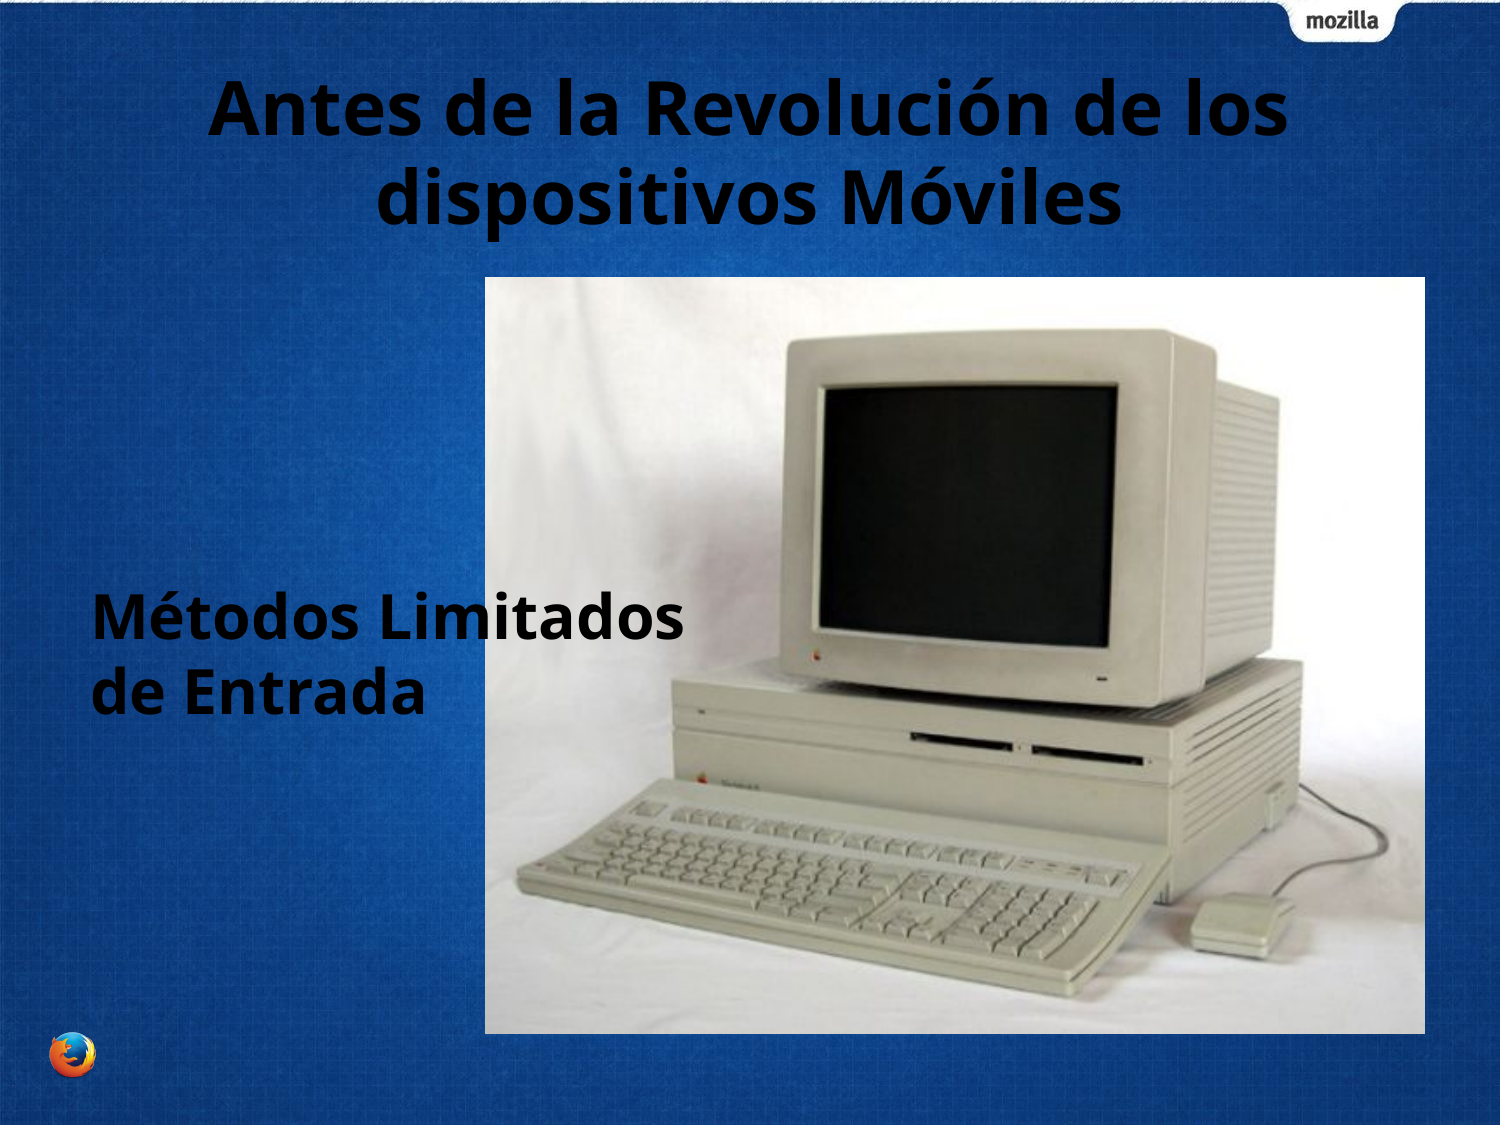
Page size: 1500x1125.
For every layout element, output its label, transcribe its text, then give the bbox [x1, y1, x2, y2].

list Métodos Limitados de Entrada [75, 262, 743, 1005]
title Antes de la Revolución de los dispositivos Móviles [75, 45, 1425, 233]
picture [0, 0, 1500, 1125]
